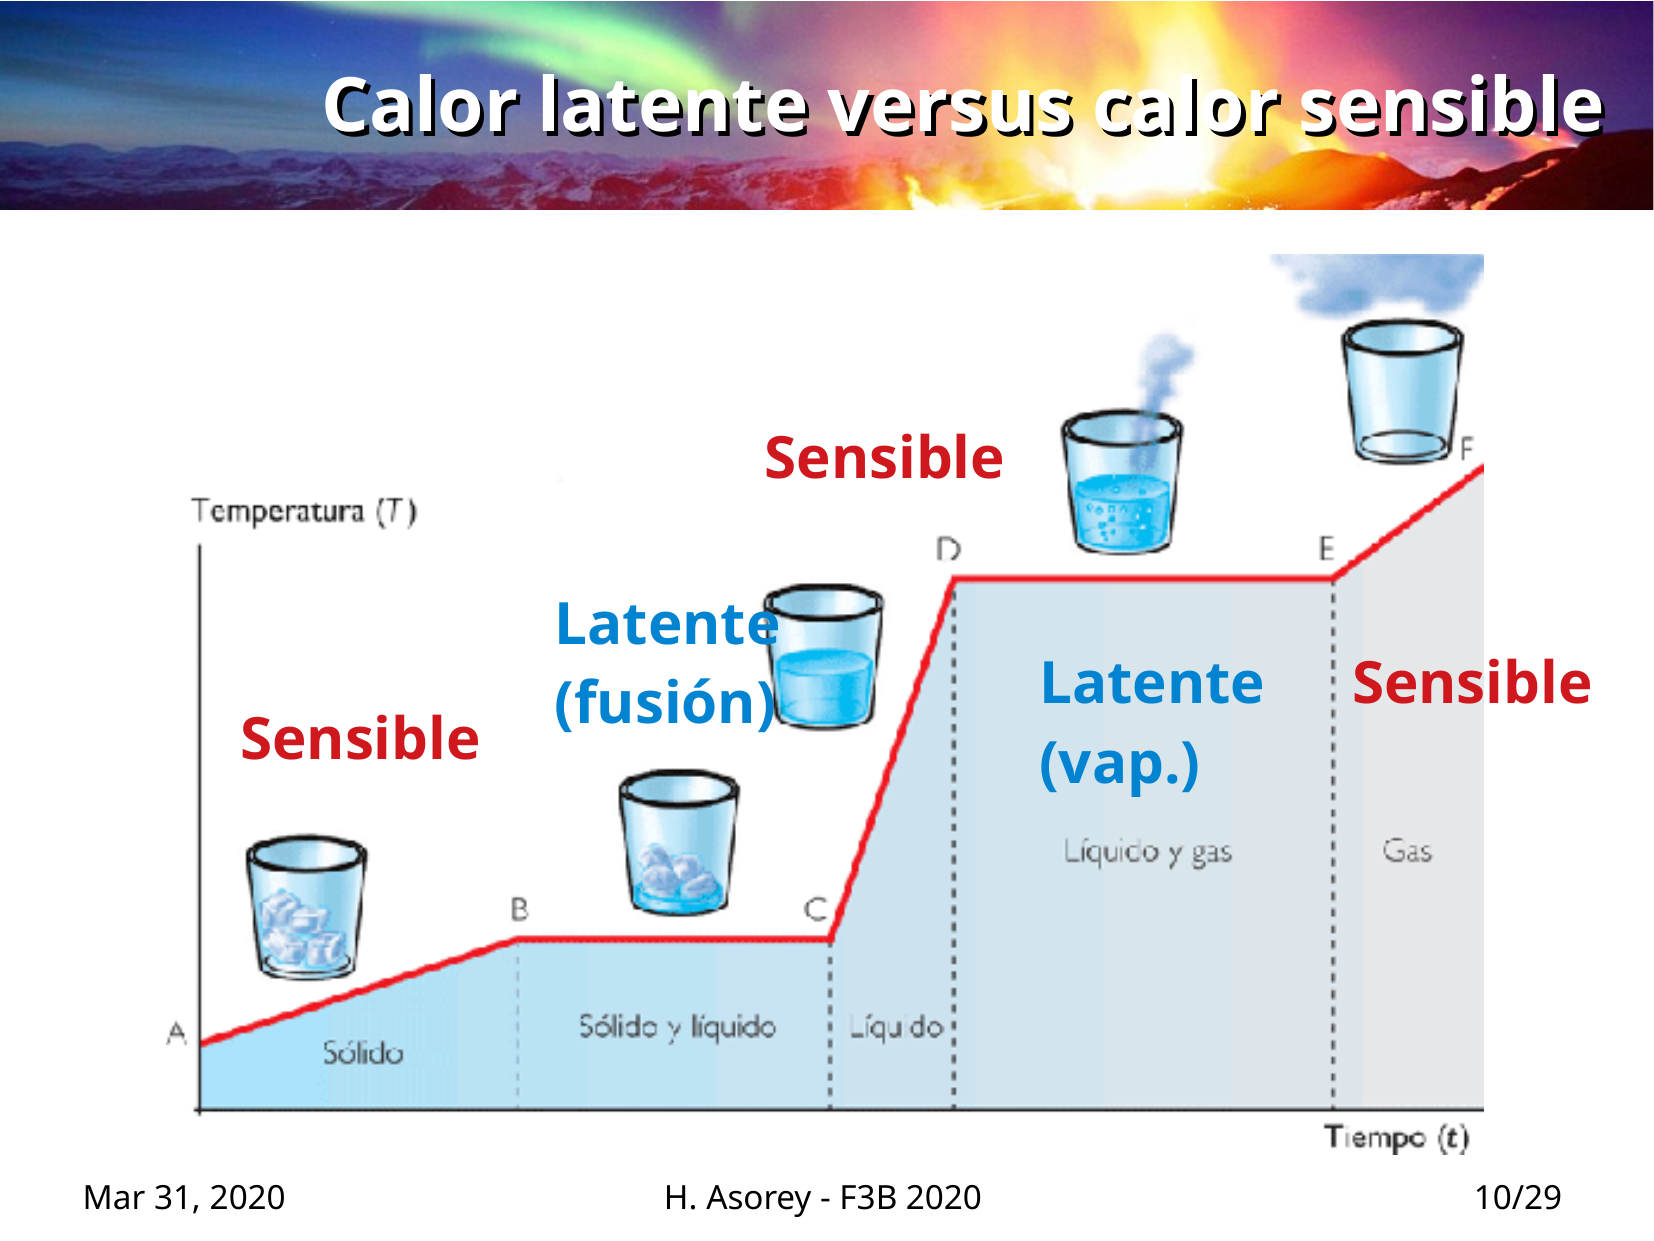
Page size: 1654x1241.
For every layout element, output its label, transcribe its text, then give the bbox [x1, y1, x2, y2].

picture [0, 1, 1654, 210]
text_box Latente (fusión) [540, 574, 773, 732]
text_box Sensible [1337, 634, 1581, 721]
text_box Sensible [750, 409, 993, 496]
title Calor latente versus calor sensible [45, 15, 1606, 191]
text_box Sensible [225, 690, 469, 776]
text_box Latente (vap.) [1024, 634, 1257, 791]
picture [166, 254, 1484, 1156]
